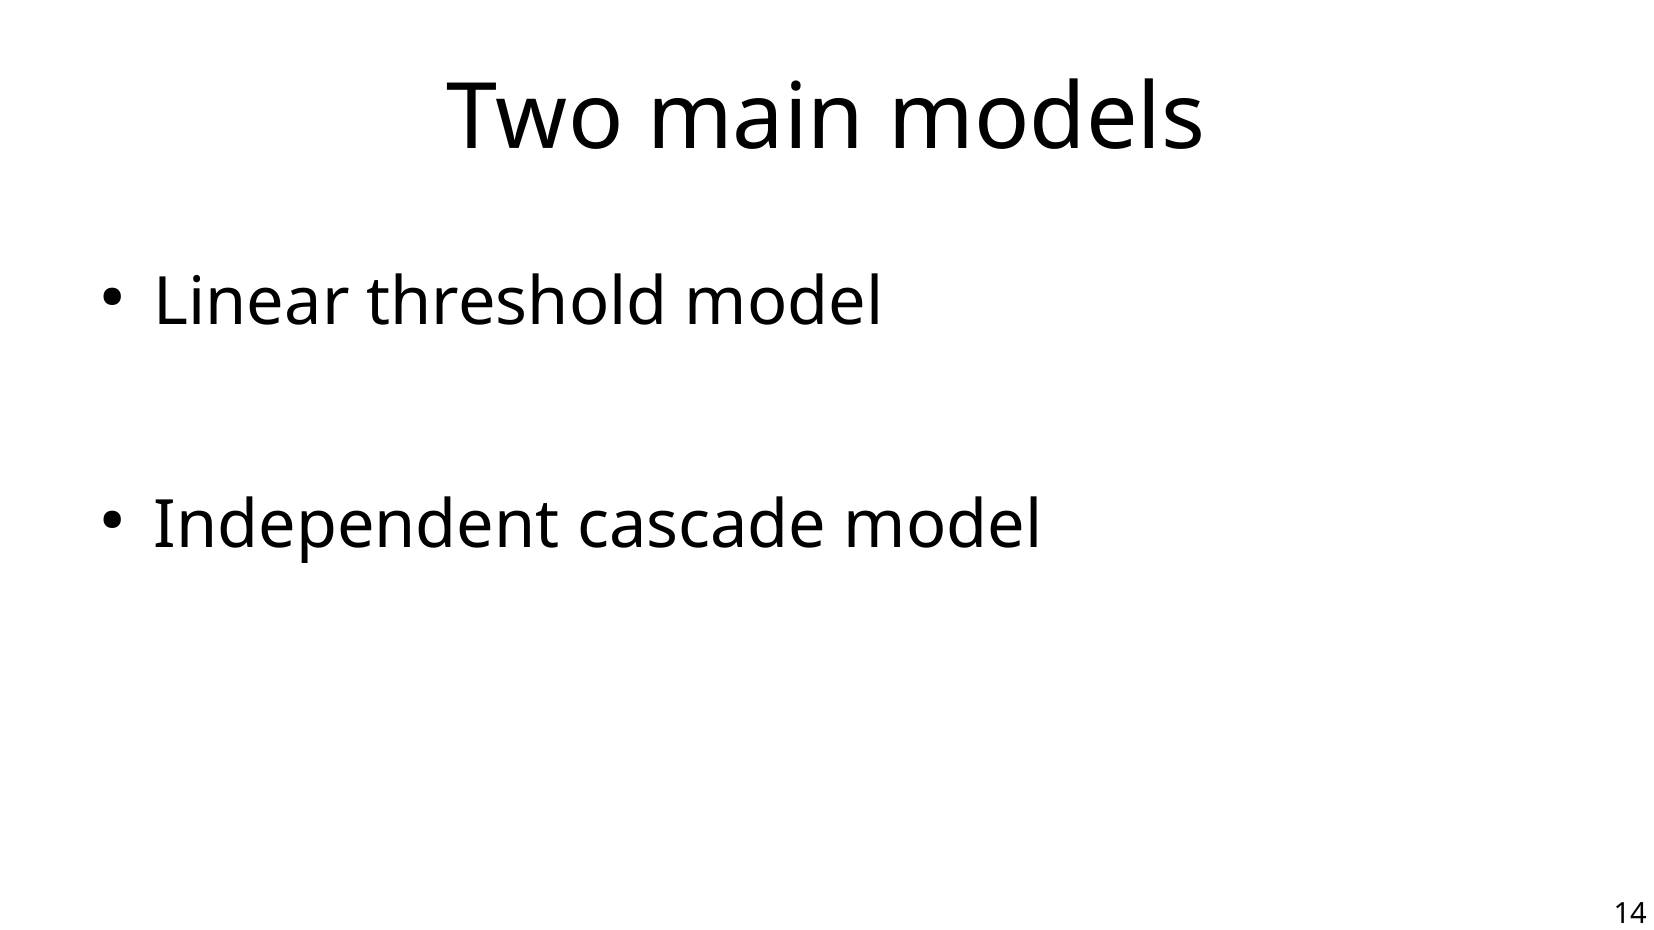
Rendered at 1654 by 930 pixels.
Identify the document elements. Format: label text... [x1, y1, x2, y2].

list Linear threshold model Independent cascade model [82, 252, 1571, 793]
title Two main models [82, 1, 1571, 225]
